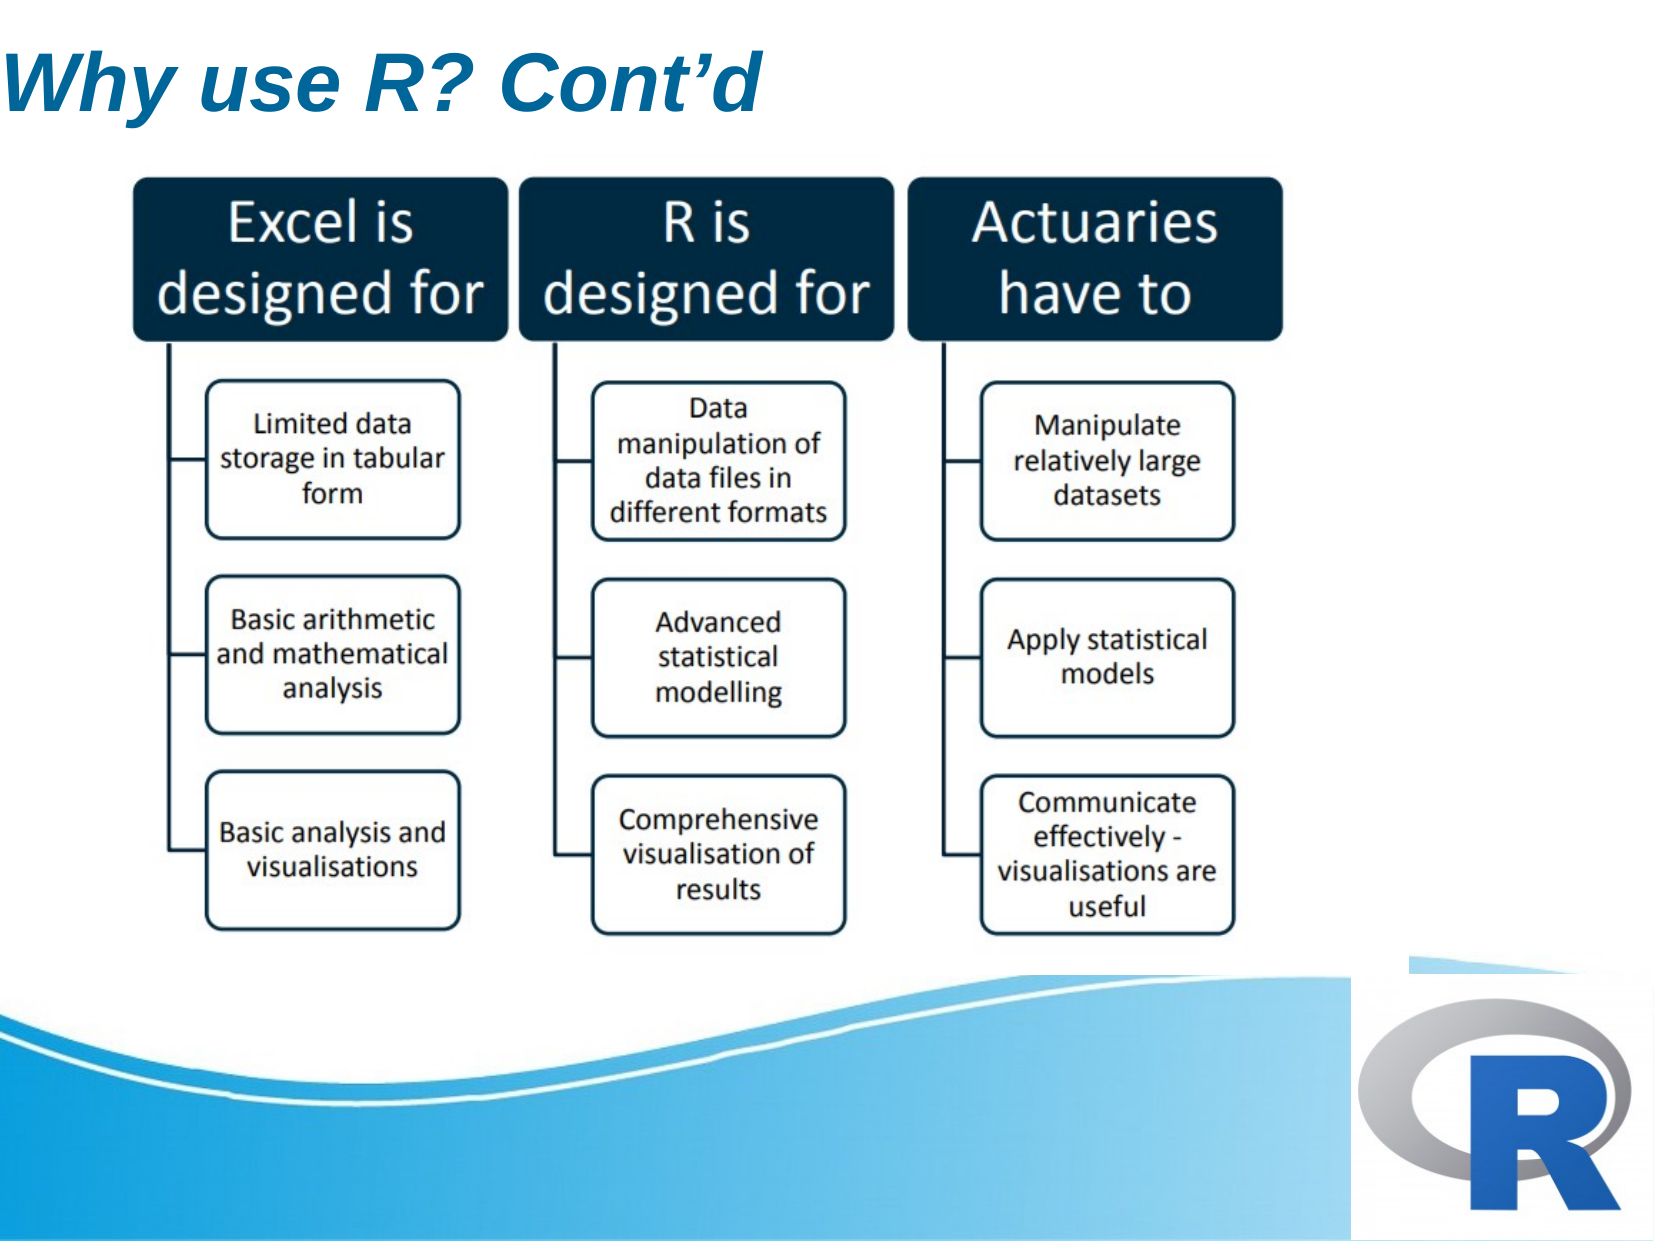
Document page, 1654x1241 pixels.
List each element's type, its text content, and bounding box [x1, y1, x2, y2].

title Why use R? Cont’d [0, 15, 1291, 150]
picture [0, 132, 1654, 1241]
